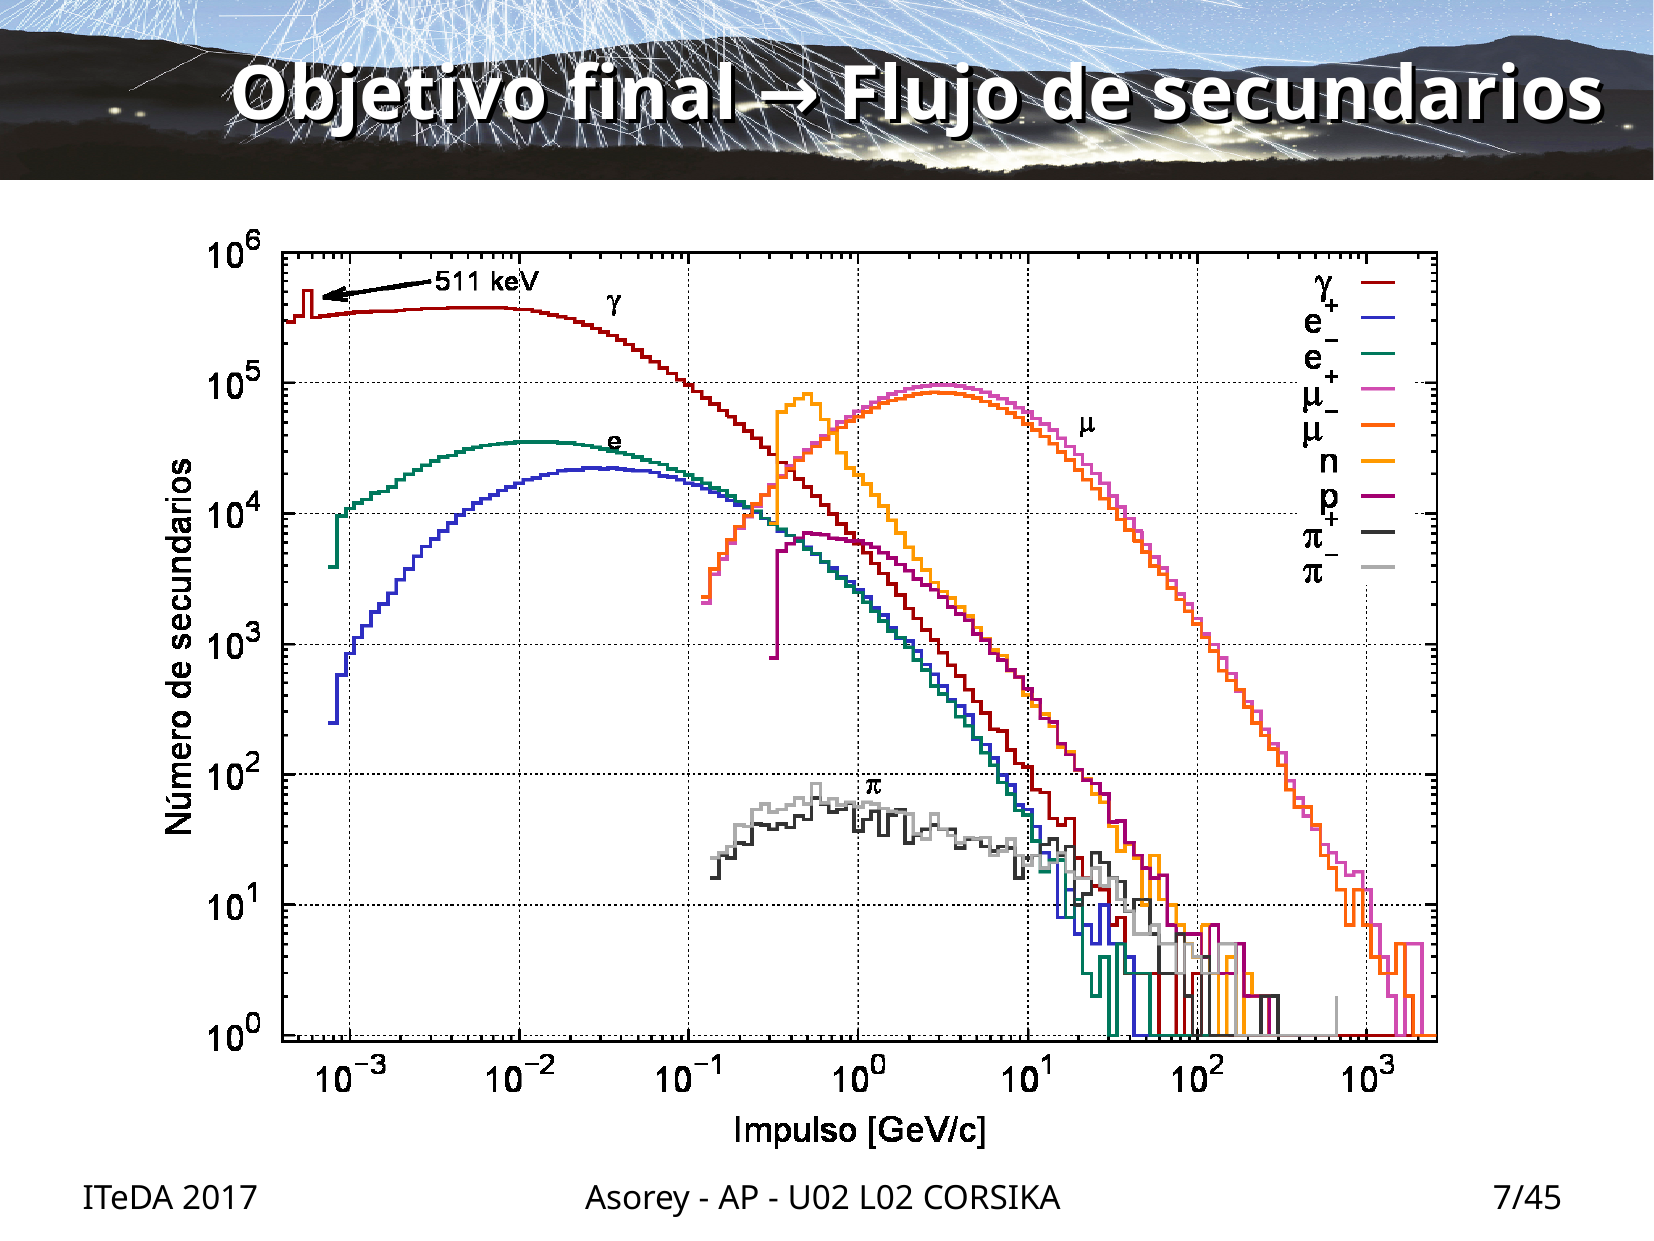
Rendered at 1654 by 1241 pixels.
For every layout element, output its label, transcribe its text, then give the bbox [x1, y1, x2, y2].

picture [0, 0, 1654, 180]
title Objetivo final → Flujo de secundarios [45, 15, 1606, 166]
picture [150, 209, 1501, 1156]
